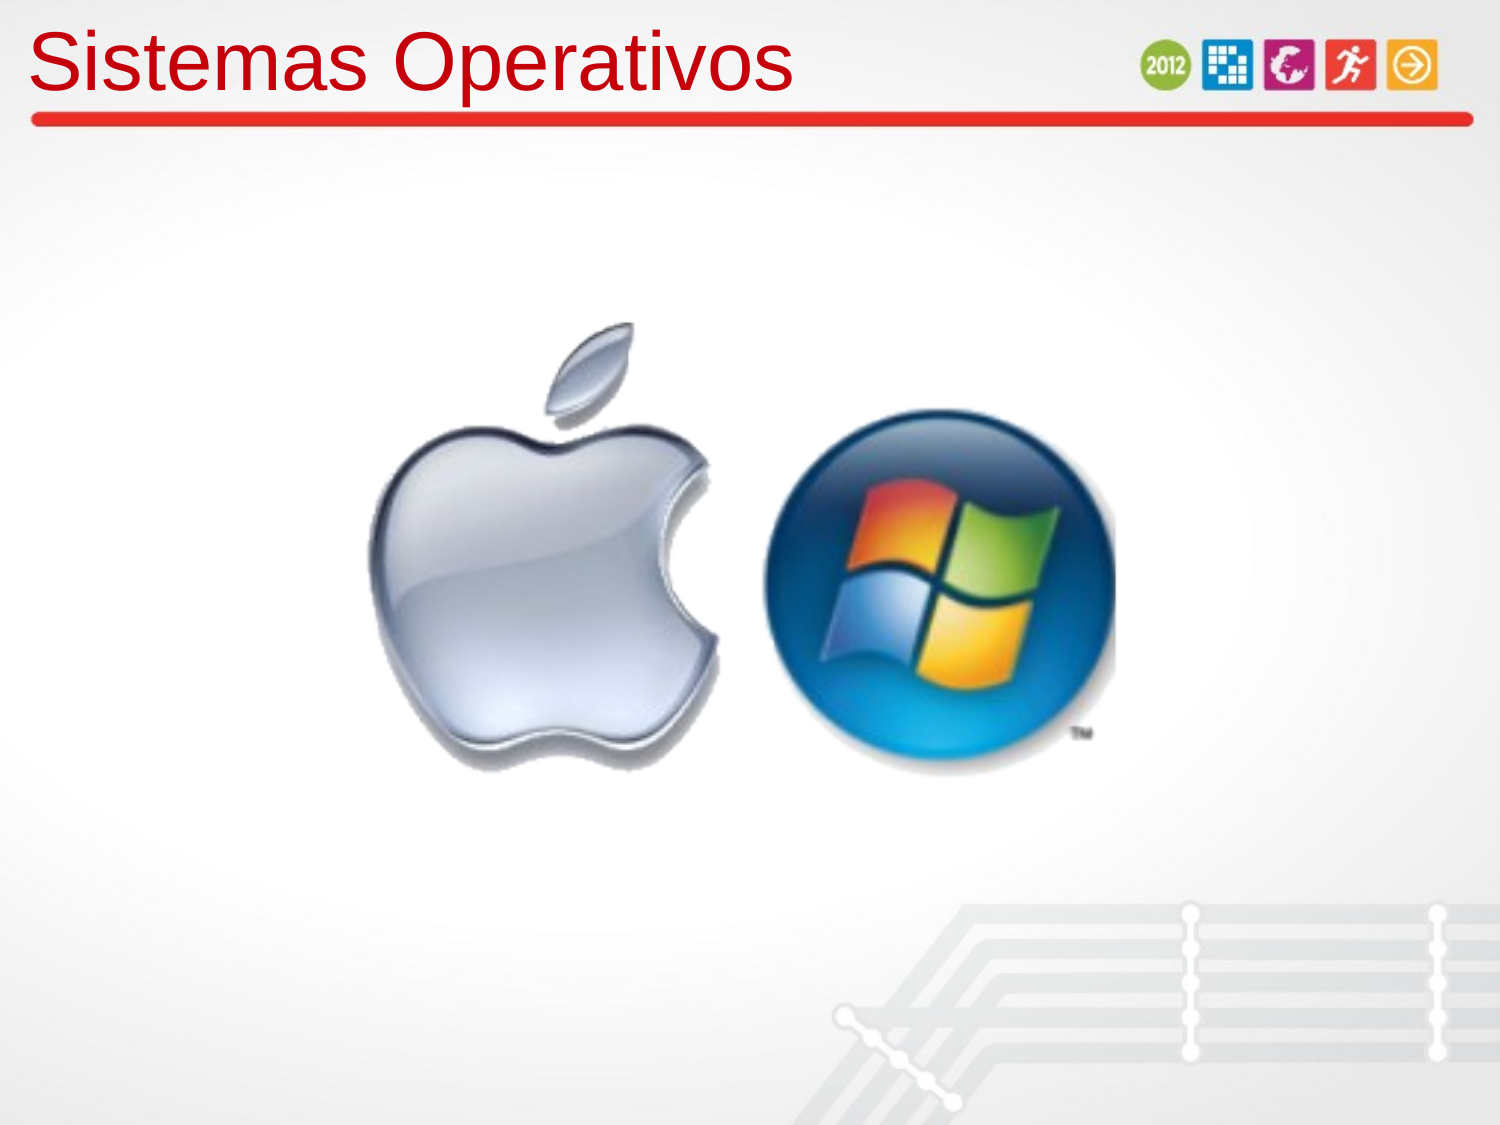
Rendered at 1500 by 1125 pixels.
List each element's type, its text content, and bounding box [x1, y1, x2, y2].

title Sistemas Operativos [12, 0, 976, 121]
picture [0, 0, 1500, 1125]
